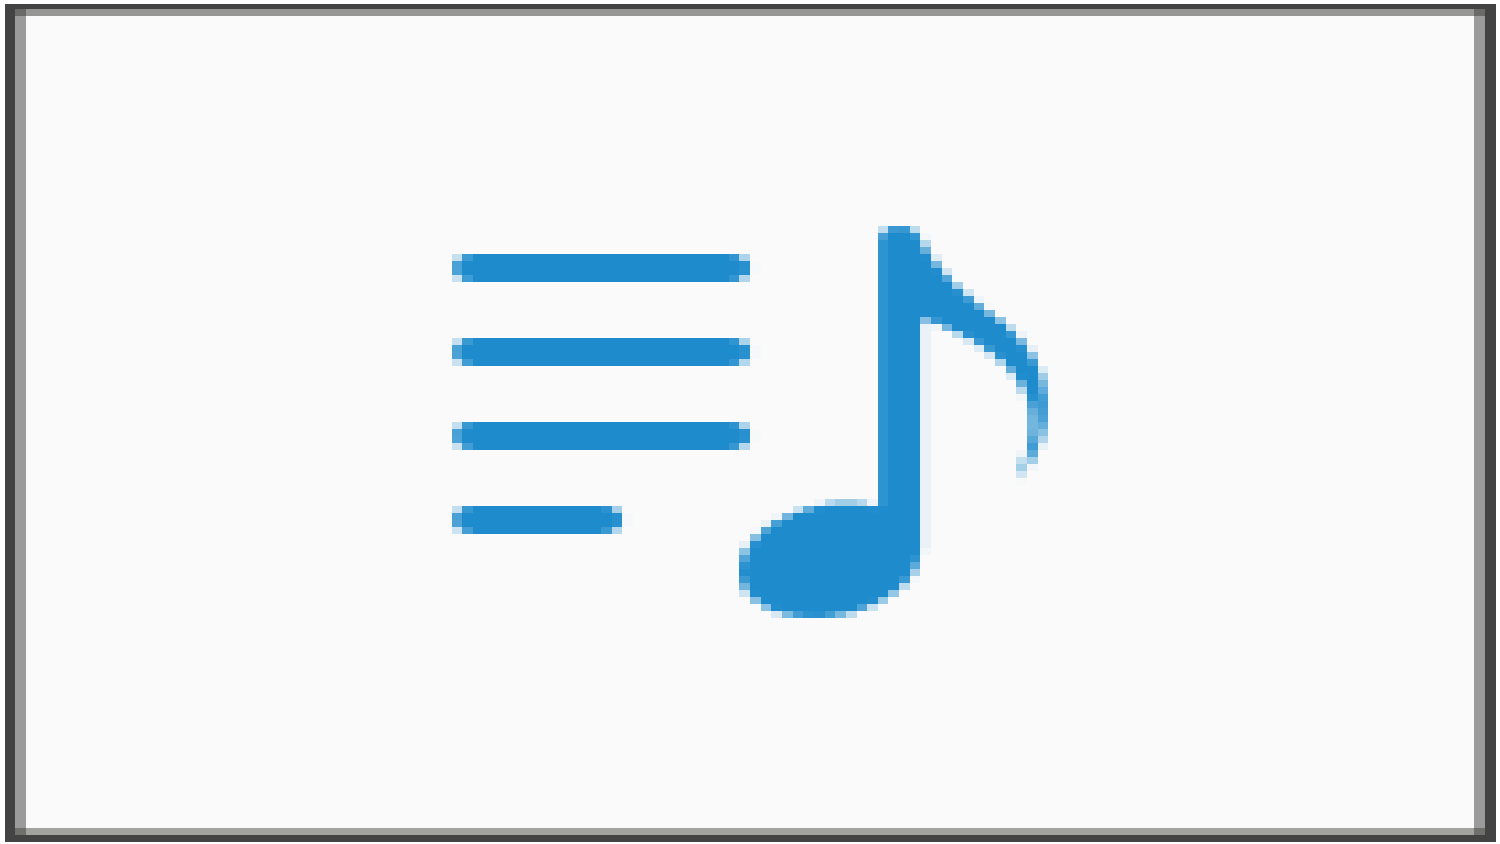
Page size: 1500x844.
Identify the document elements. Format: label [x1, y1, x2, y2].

text_box [4, 3, 1497, 843]
